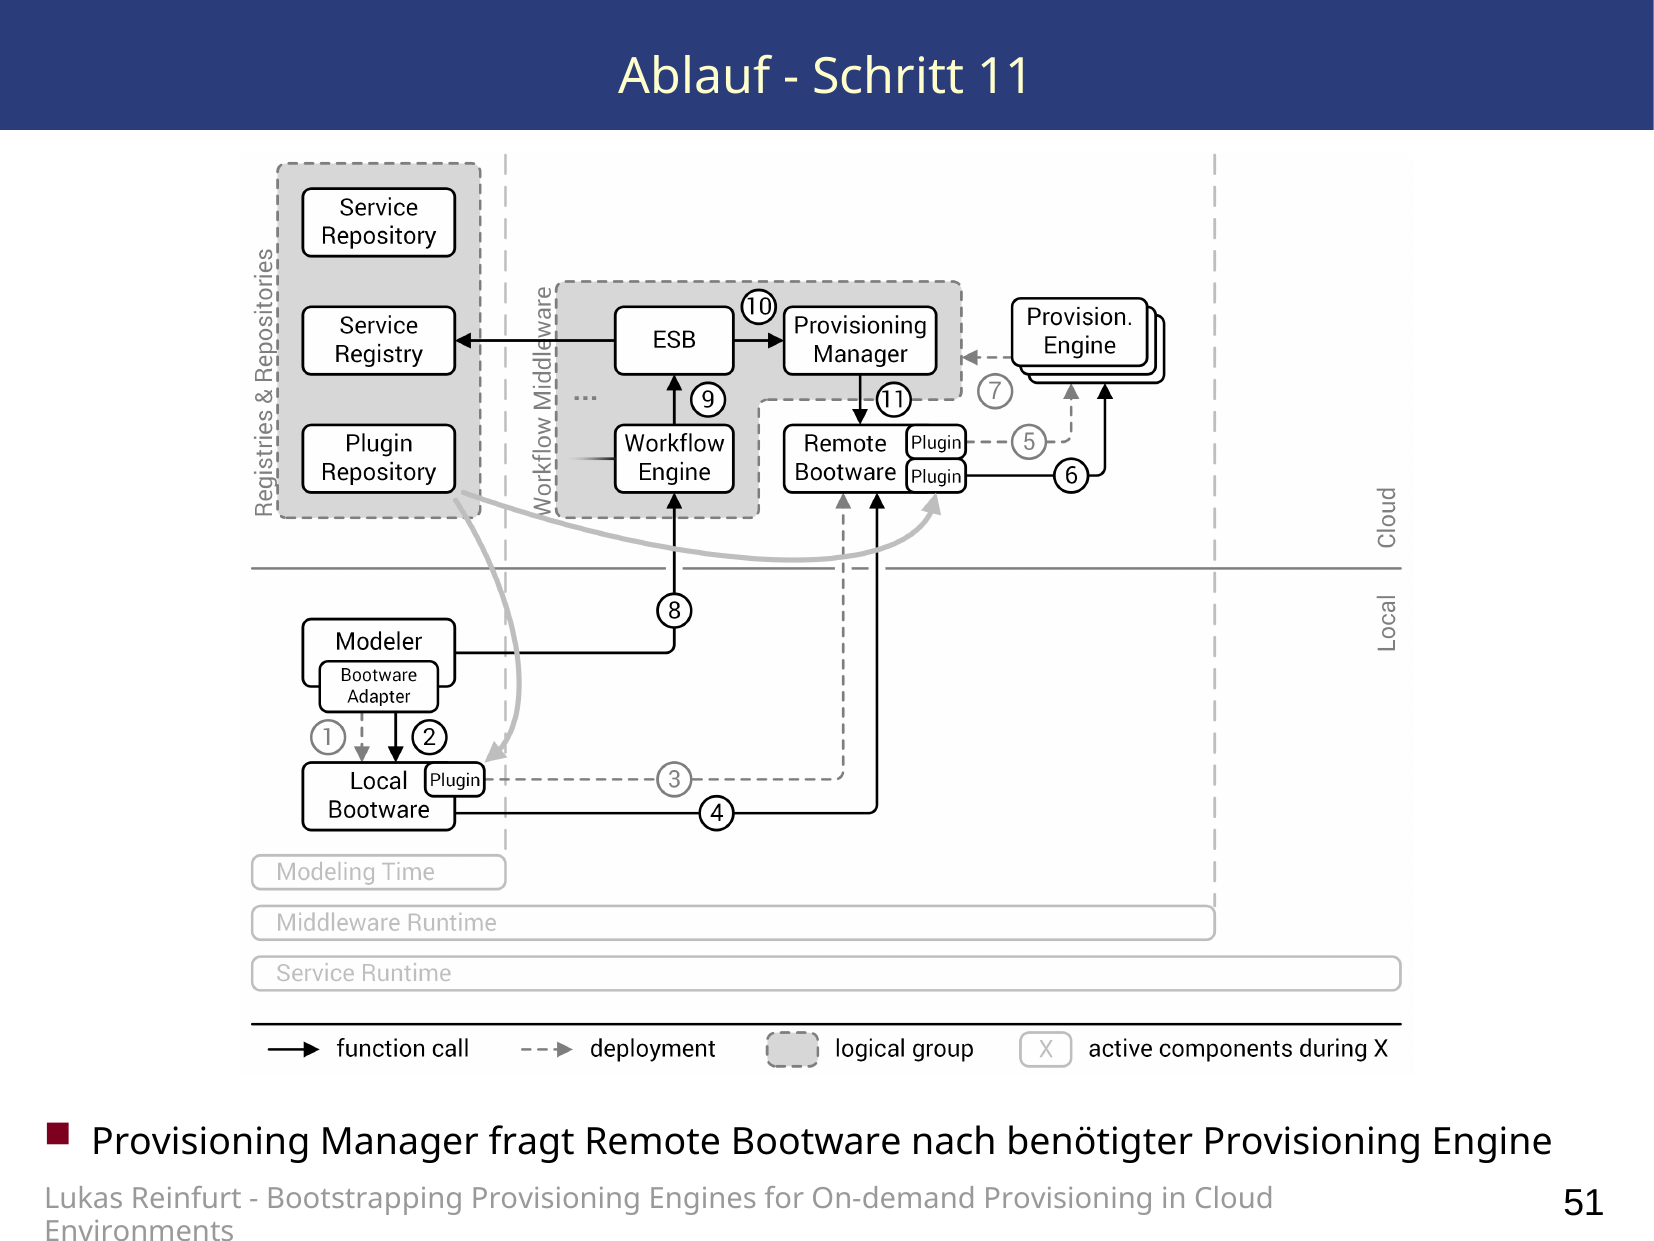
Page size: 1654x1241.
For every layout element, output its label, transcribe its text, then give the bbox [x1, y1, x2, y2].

text_box Provisioning Manager fragt Remote Bootware nach benötigter Provisioning Engine [29, 1095, 1605, 1156]
picture [240, 153, 1414, 1077]
title Ablauf - Schritt 11 [47, 23, 1607, 119]
